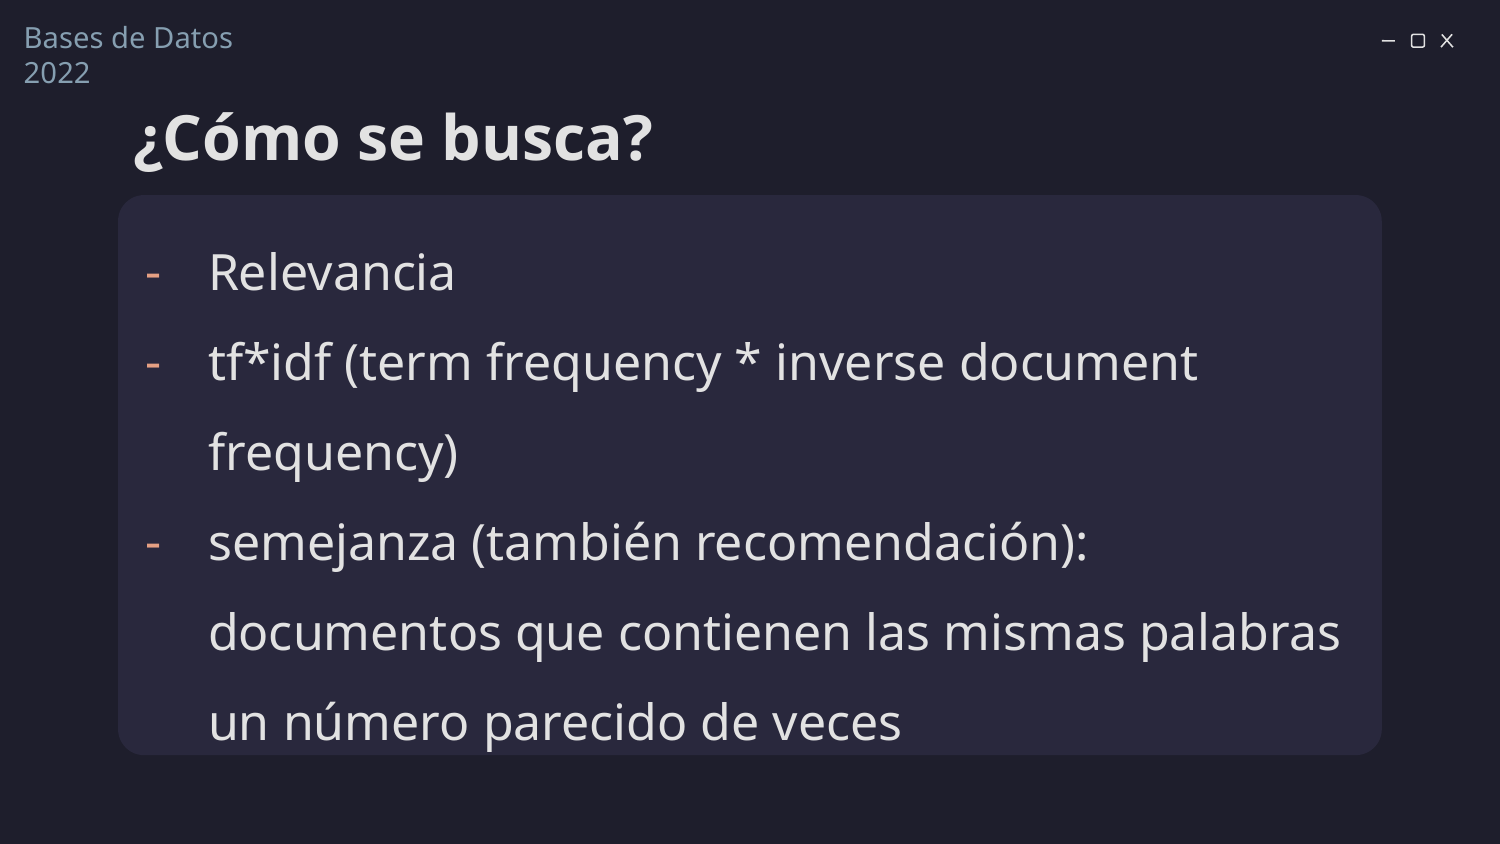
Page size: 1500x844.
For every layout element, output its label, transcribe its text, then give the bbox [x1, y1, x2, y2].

list Relevancia tf*idf (term frequency * inverse document frequency) semejanza (también recomendación): documentos que contienen las mismas palabras un número parecido de veces [118, 195, 1382, 750]
title ¿Cómo se busca? [118, 88, 1382, 183]
